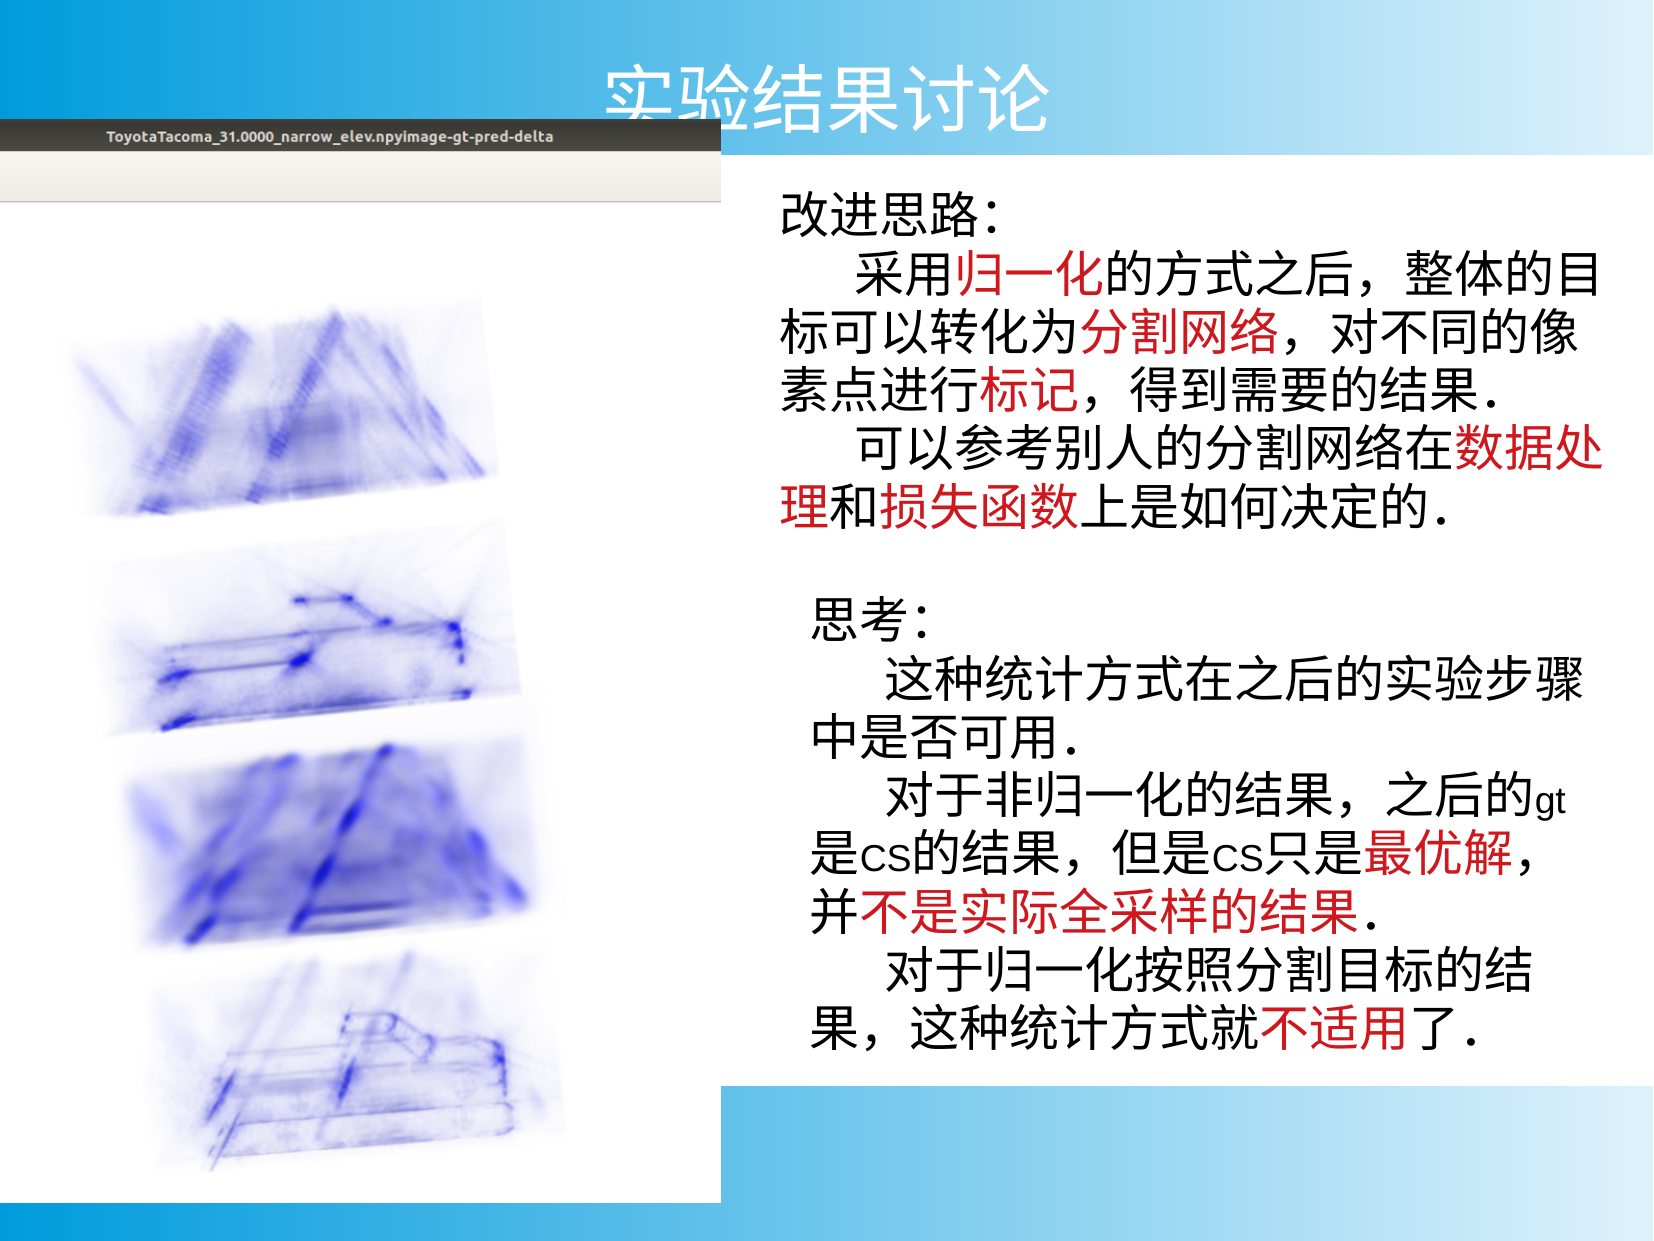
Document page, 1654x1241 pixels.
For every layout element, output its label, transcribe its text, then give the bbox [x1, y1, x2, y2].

text_box 改进思路： 采用归一化的方式之后，整体的目标可以转化为分割网络，对不同的像素点进行标记，得到需要的结果． 可以参考别人的分割网络在数据处理和损失函数上是如何决定的． [765, 180, 1636, 545]
picture [0, 119, 721, 1241]
title 实验结果讨论 [82, 49, 1571, 155]
text_box 思考： 这种统计方式在之后的实验步骤中是否可用． 对于非归一化的结果，之后的gt是CS的结果，但是CS只是最优解，并不是实际全采样的结果． 对于归一化按照分割目标的结果，这种统计方式就不适用了． [795, 585, 1606, 1066]
